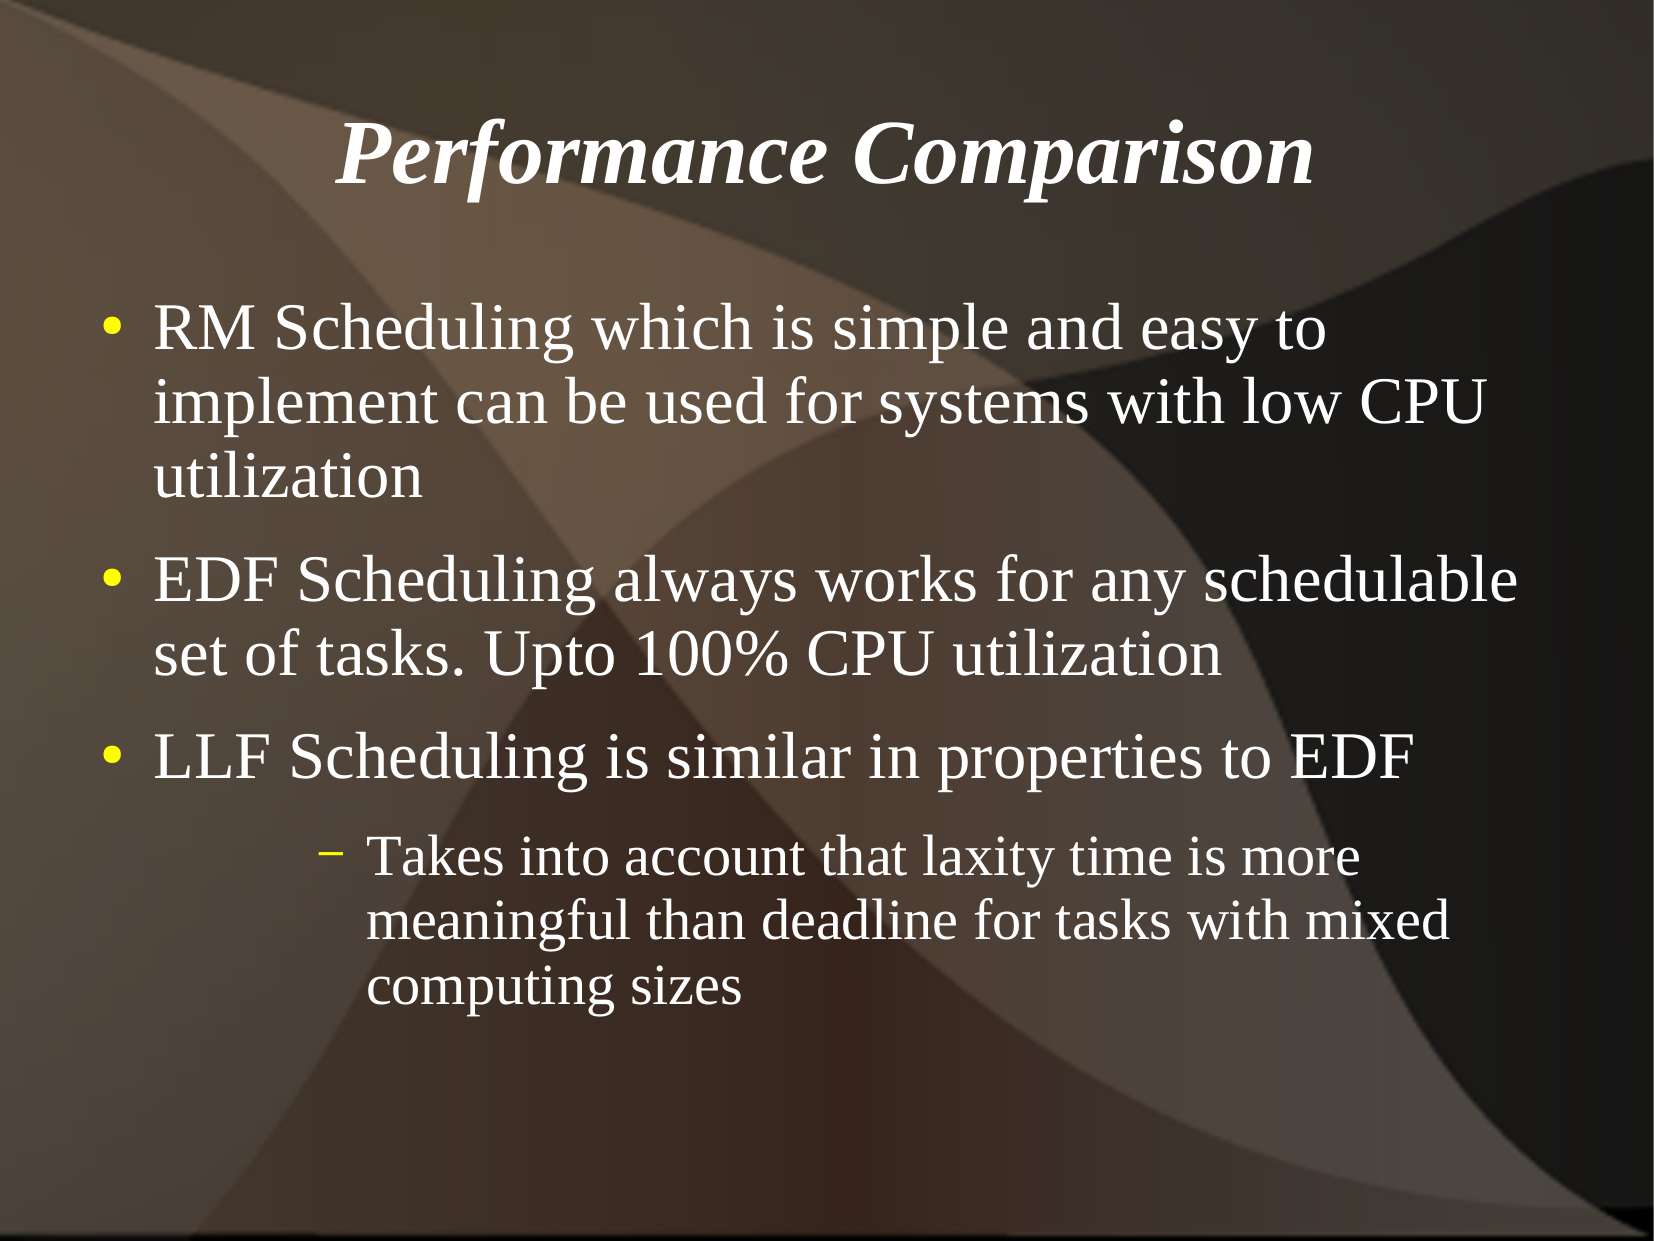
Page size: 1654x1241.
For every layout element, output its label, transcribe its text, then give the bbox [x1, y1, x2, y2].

list RM Scheduling which is simple and easy to implement can be used for systems with low CPU utilization EDF Scheduling always works for any schedulable set of tasks. Upto 100% CPU utilization LLF Scheduling is similar in properties to EDF Takes into account that laxity time is more meaningful than deadline for tasks with mixed computing sizes [82, 290, 1571, 1094]
picture [0, 0, 1654, 1241]
title Performance Comparison [82, 56, 1571, 250]
